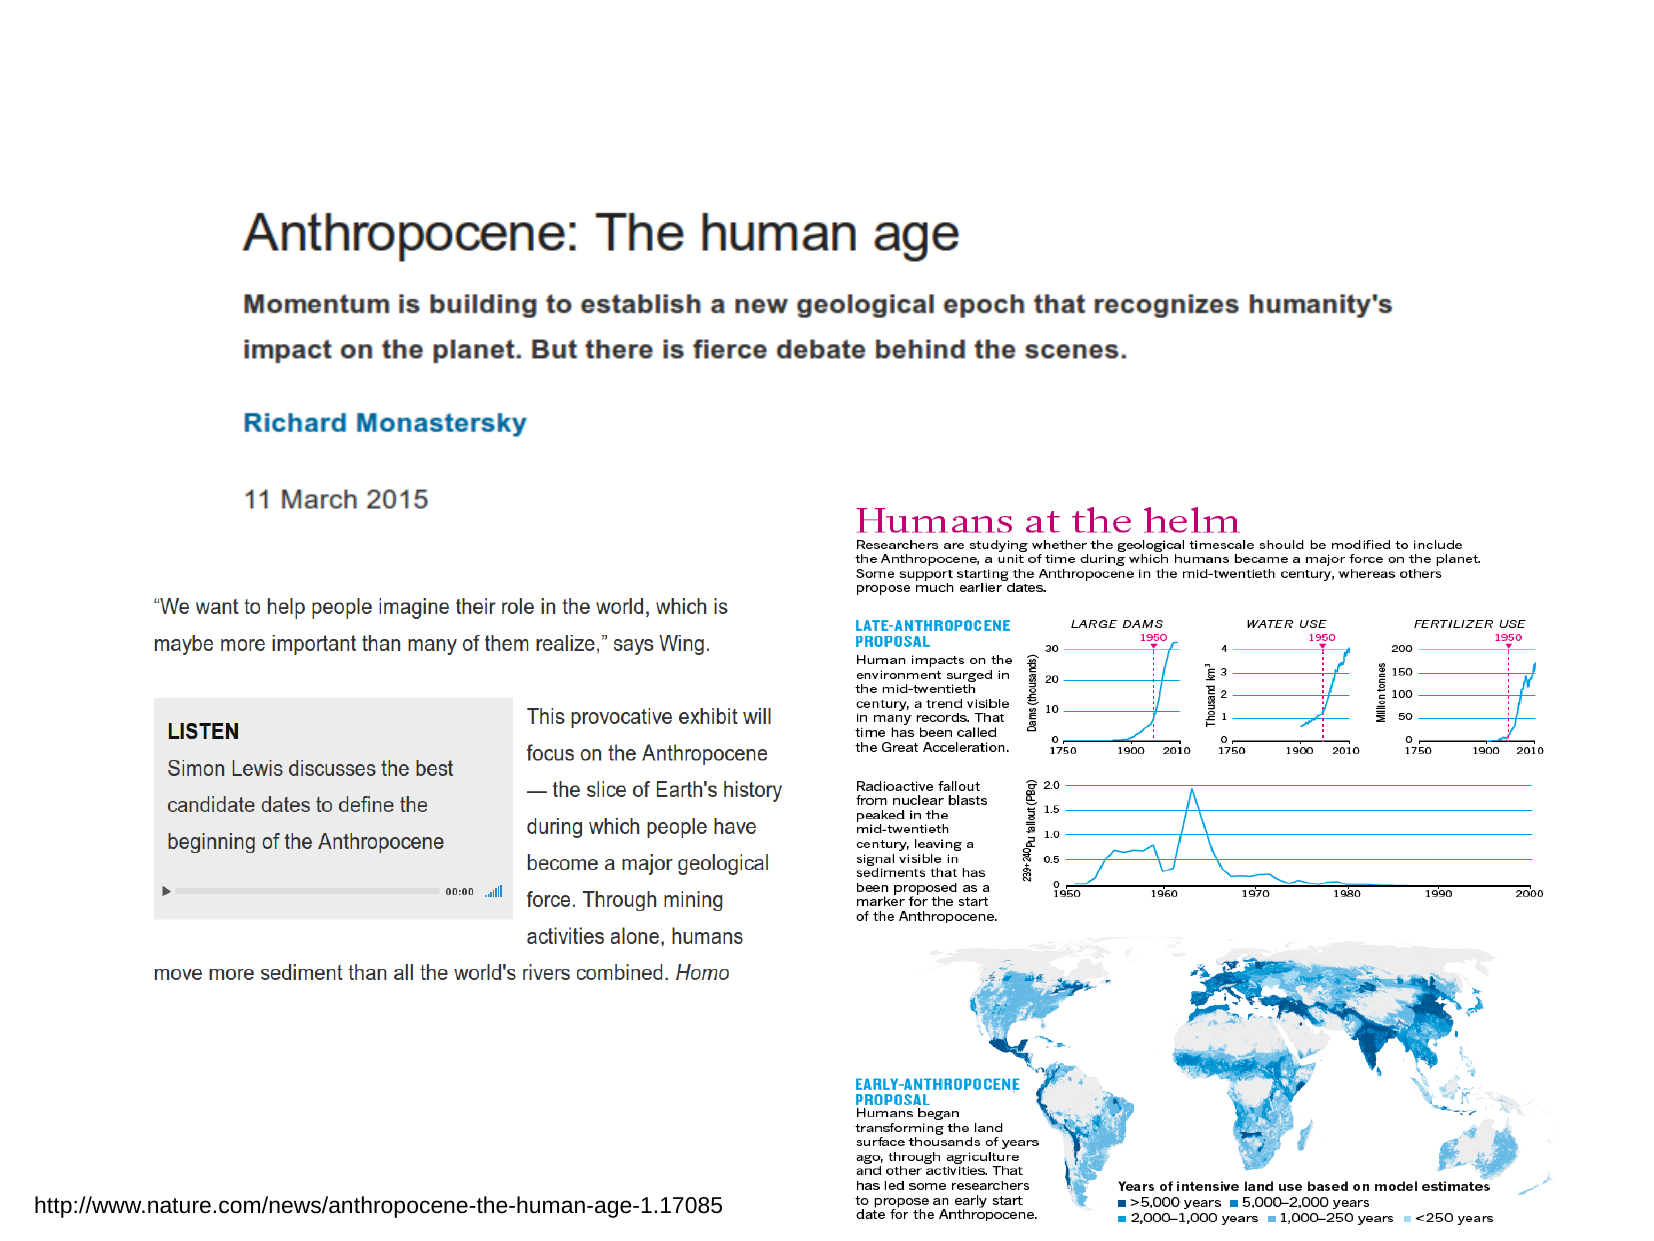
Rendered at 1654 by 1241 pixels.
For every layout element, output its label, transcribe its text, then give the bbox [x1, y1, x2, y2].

picture [150, 569, 796, 986]
text_box http://www.nature.com/news/anthropocene-the-human-age-1.17085 [19, 1185, 840, 1241]
picture [240, 182, 1561, 1241]
